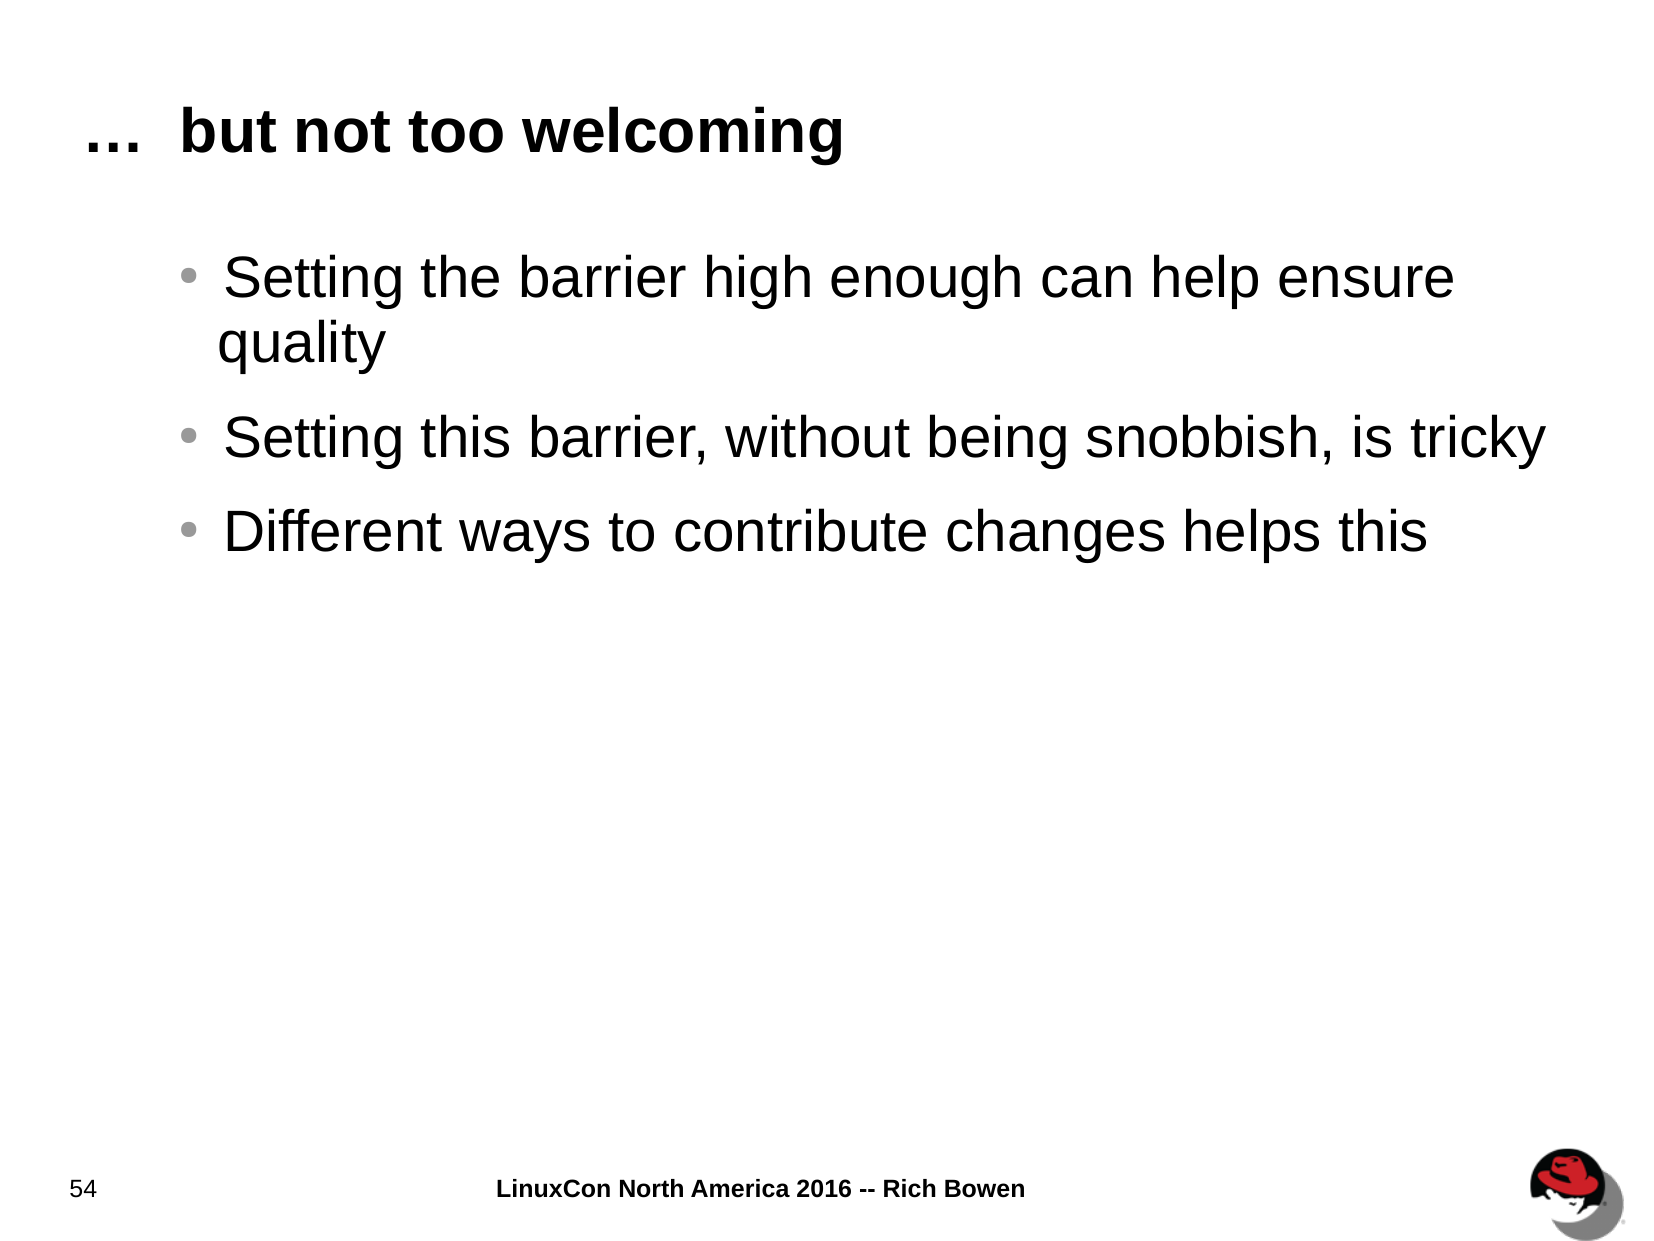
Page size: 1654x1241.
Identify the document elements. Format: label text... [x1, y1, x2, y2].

title … but not too welcoming [82, 37, 1571, 226]
list Setting the barrier high enough can help ensure quality Setting this barrier, without being snobbish, is tricky Different ways to contribute changes helps this [86, 244, 1576, 1039]
picture [1529, 1146, 1613, 1224]
